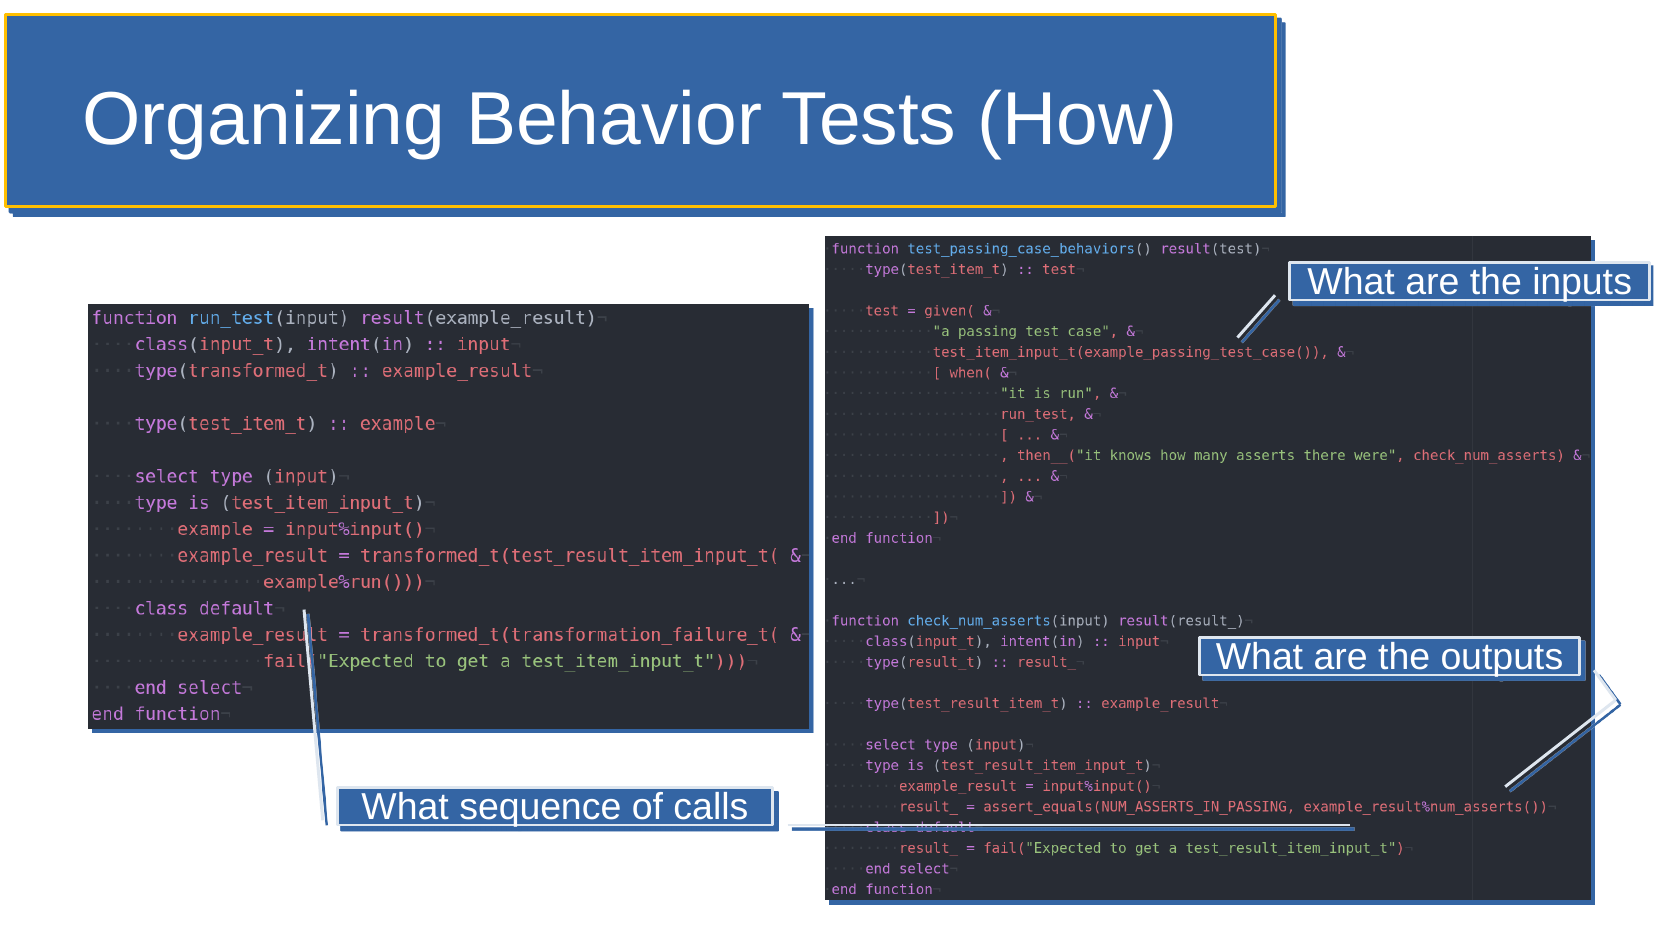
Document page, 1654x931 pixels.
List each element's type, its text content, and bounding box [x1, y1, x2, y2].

picture [825, 236, 1591, 901]
picture [88, 304, 809, 729]
text_box What are the outputs [1200, 637, 1579, 675]
title Organizing Behavior Tests (How) [82, 44, 1235, 192]
text_box What are the inputs [1290, 262, 1650, 300]
text_box What sequence of calls [337, 787, 773, 825]
